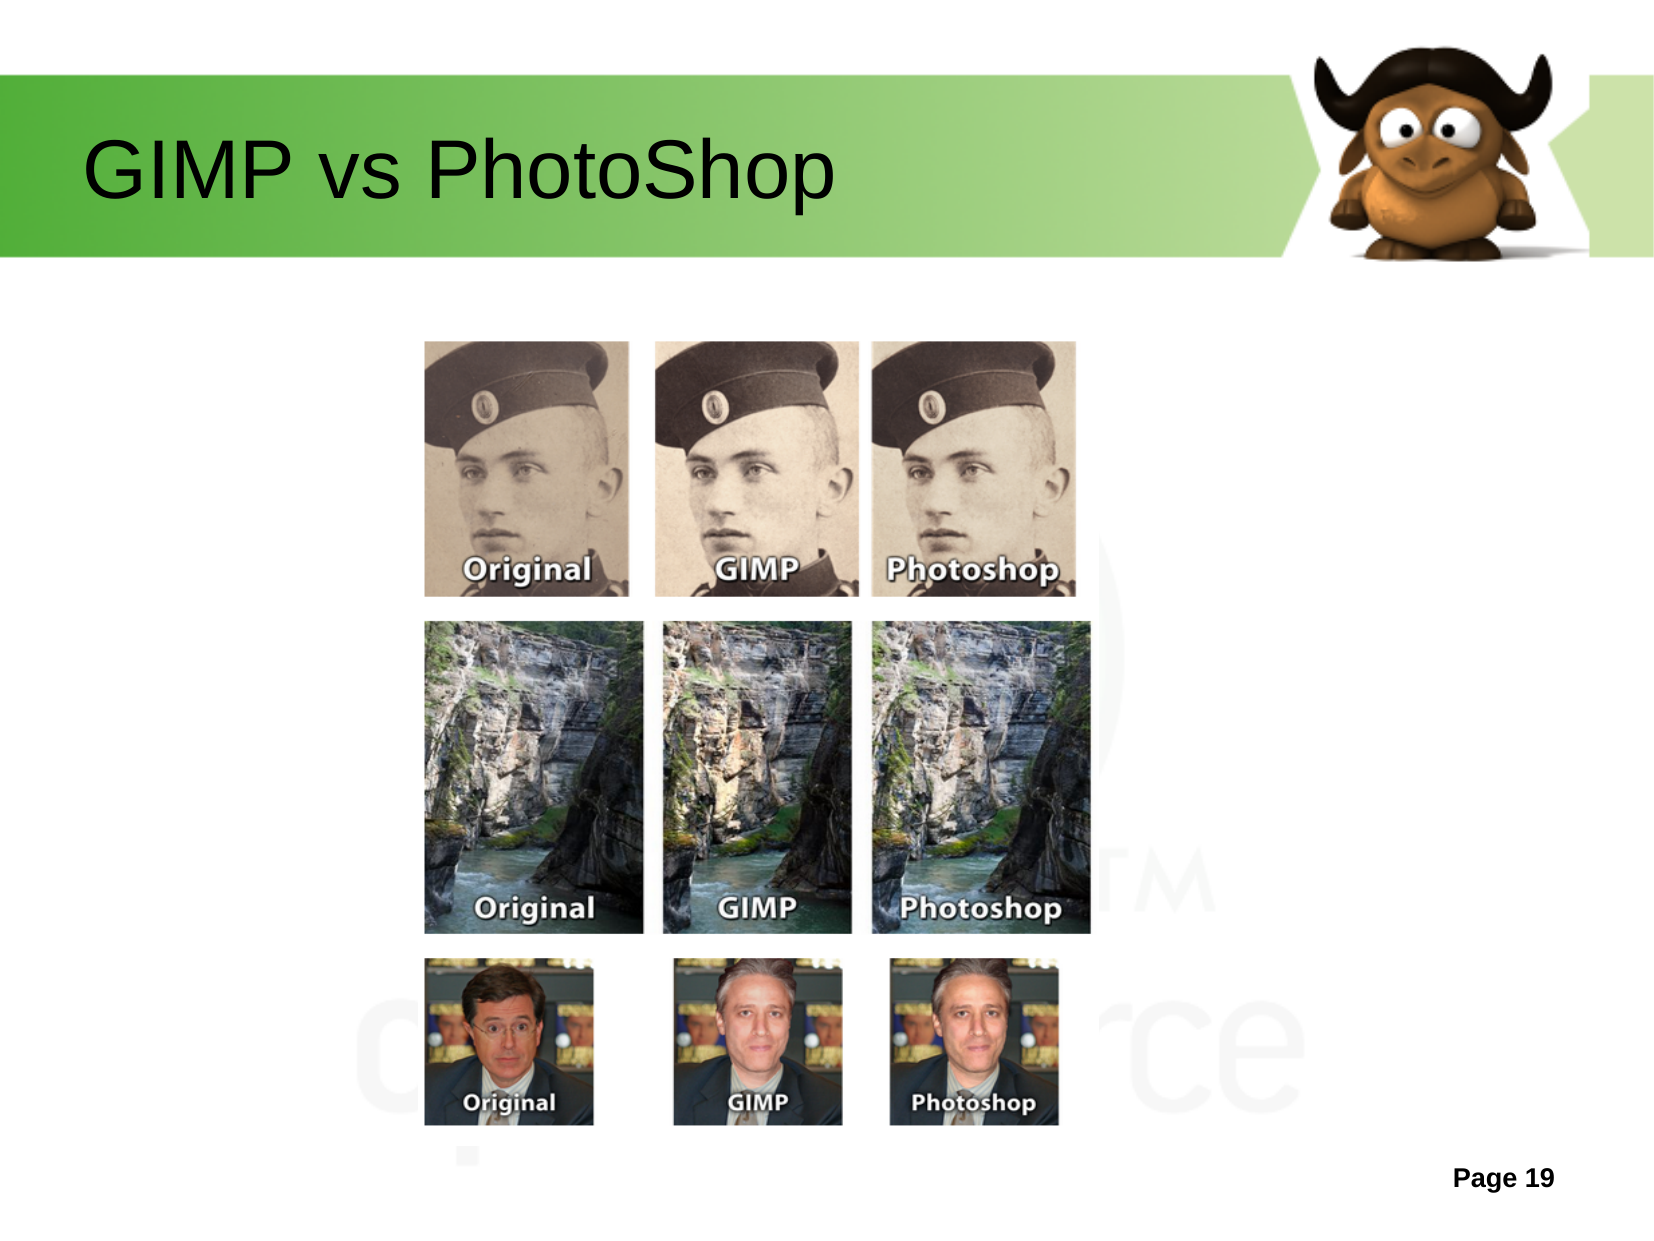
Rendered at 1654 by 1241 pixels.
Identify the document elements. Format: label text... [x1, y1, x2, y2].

title GIMP vs PhotoShop [82, 61, 1571, 269]
picture [0, 0, 1654, 1241]
